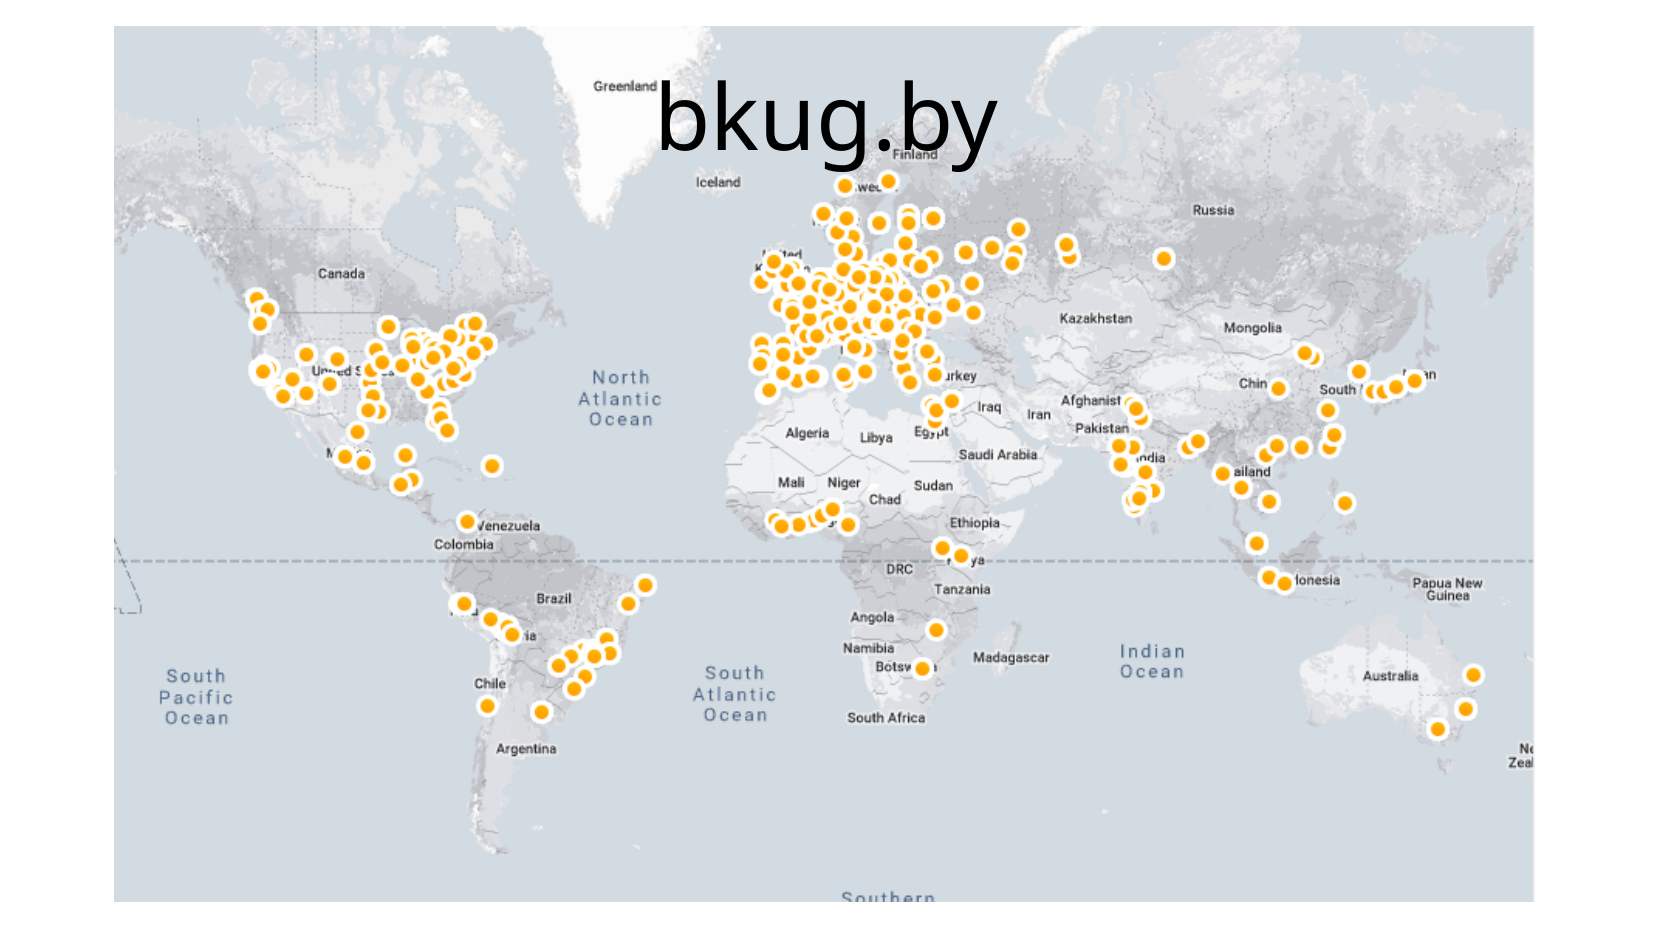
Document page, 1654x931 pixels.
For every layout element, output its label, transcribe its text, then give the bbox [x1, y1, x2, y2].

picture [114, 26, 1535, 37]
title bkug.by [82, 37, 1571, 193]
picture [114, 193, 1535, 903]
